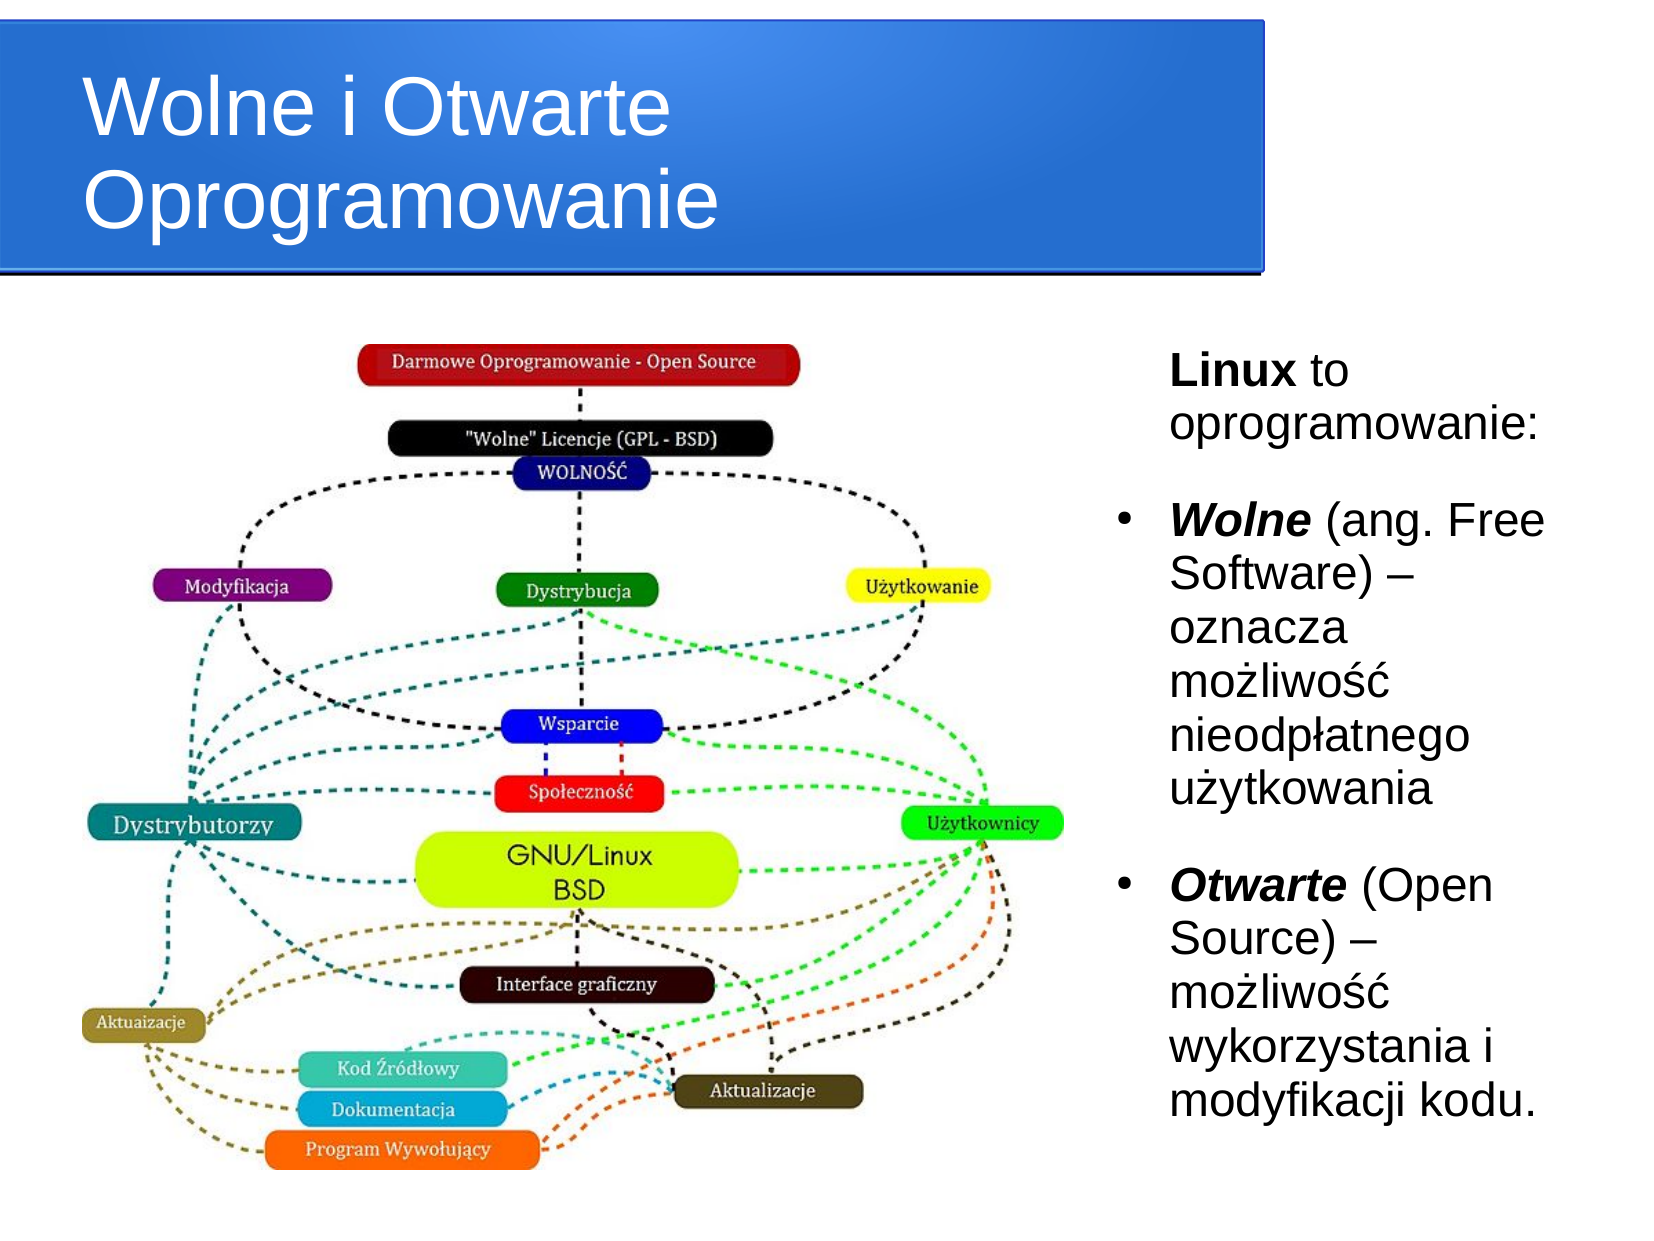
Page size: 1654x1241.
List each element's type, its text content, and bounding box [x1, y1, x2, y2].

title Wolne i Otwarte Oprogramowanie [82, 49, 1250, 257]
picture [82, 344, 1064, 1170]
list Linux to oprogramowanie: Wolne (ang. Free Software) – oznacza możliwość nieodpłatnego użytkowania Otwarte (Open Source) – możliwość wykorzystania i modyfikacji kodu. [1098, 342, 1572, 1217]
